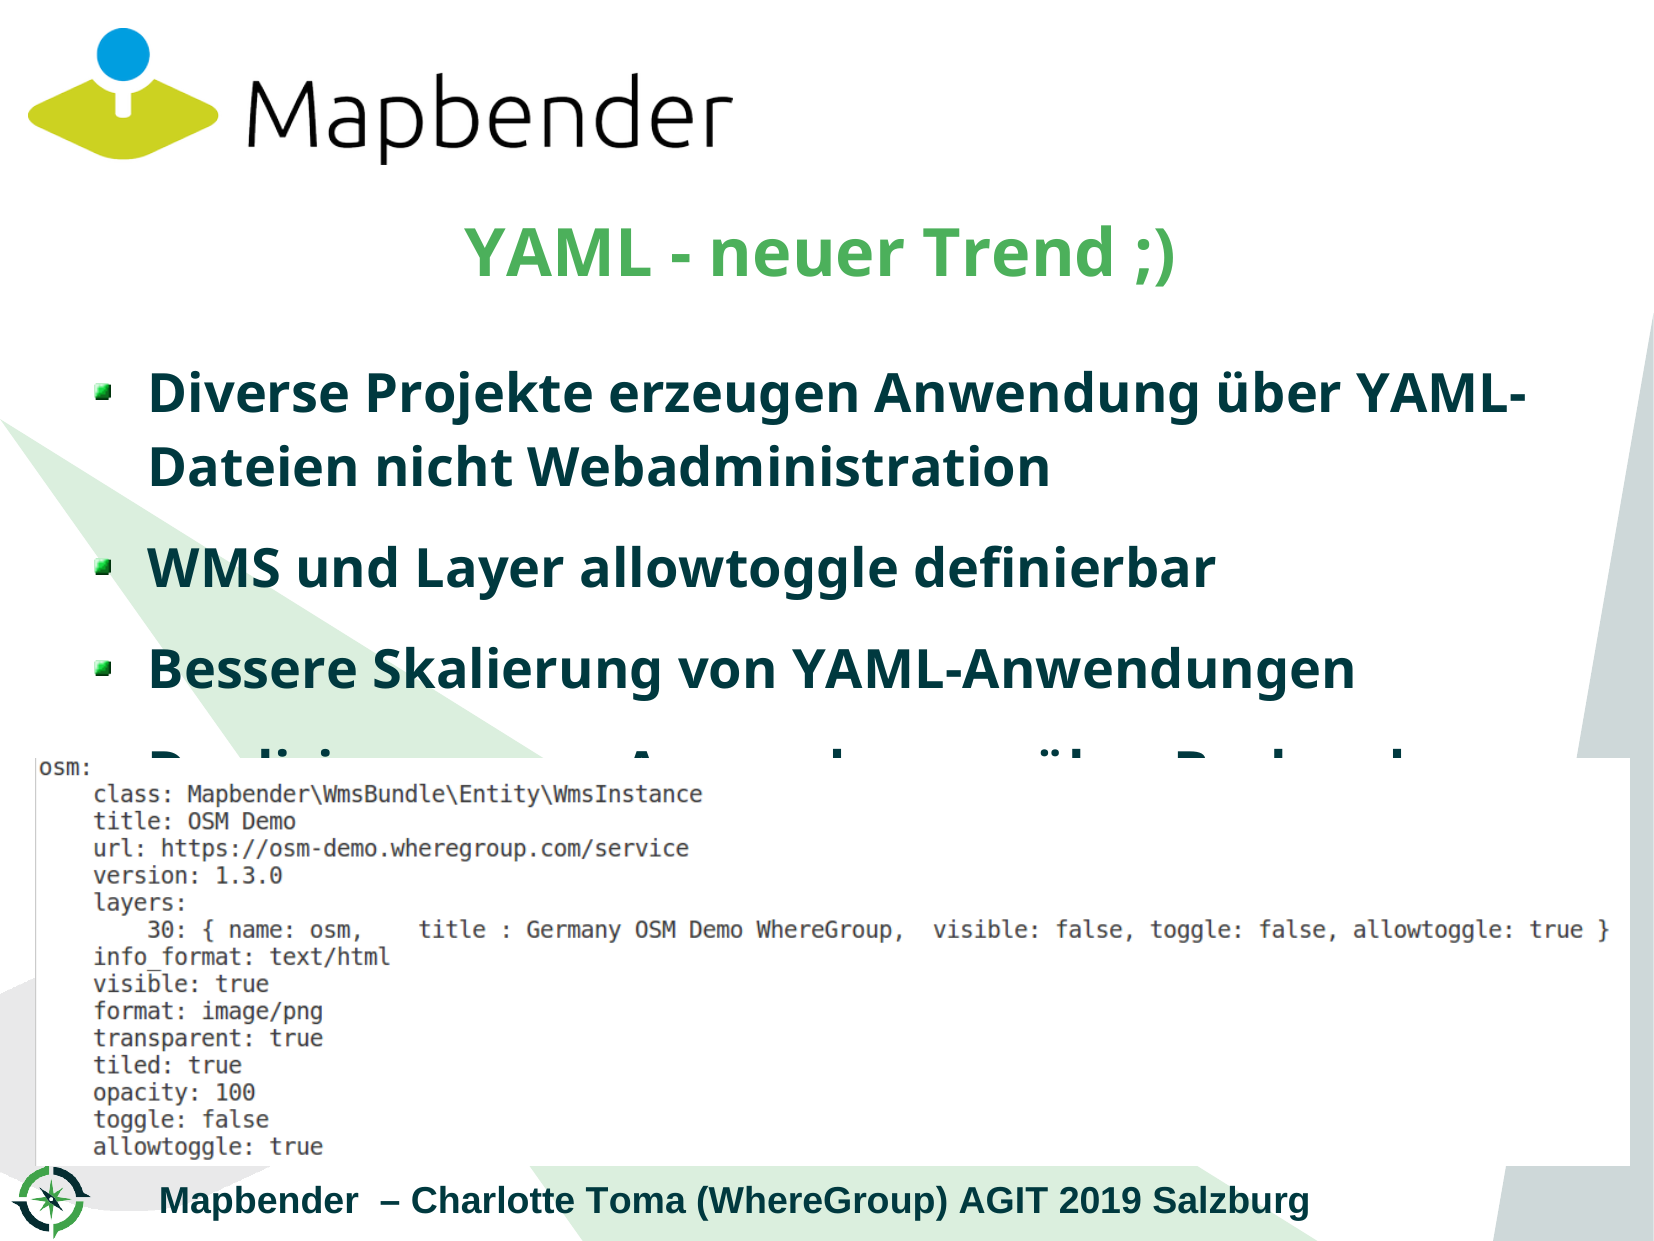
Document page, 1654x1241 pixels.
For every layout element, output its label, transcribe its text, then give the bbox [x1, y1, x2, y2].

list Diverse Projekte erzeugen Anwendung über YAML-Dateien nicht Webadministration WMS und Layer allowtoggle definierbar Bessere Skalierung von YAML-Anwendungen Duplizierung von Anwendungen über Backend [76, 1166, 1599, 1173]
picture [28, 28, 733, 165]
title YAML - neuer Trend ;) [76, 177, 1565, 325]
list Diverse Projekte erzeugen Anwendung über YAML-Dateien nicht Webadministration WMS und Layer allowtoggle definierbar Bessere Skalierung von YAML-Anwendungen Duplizierung von Anwendungen über Backend [76, 354, 1599, 758]
picture [10, 758, 1630, 1240]
